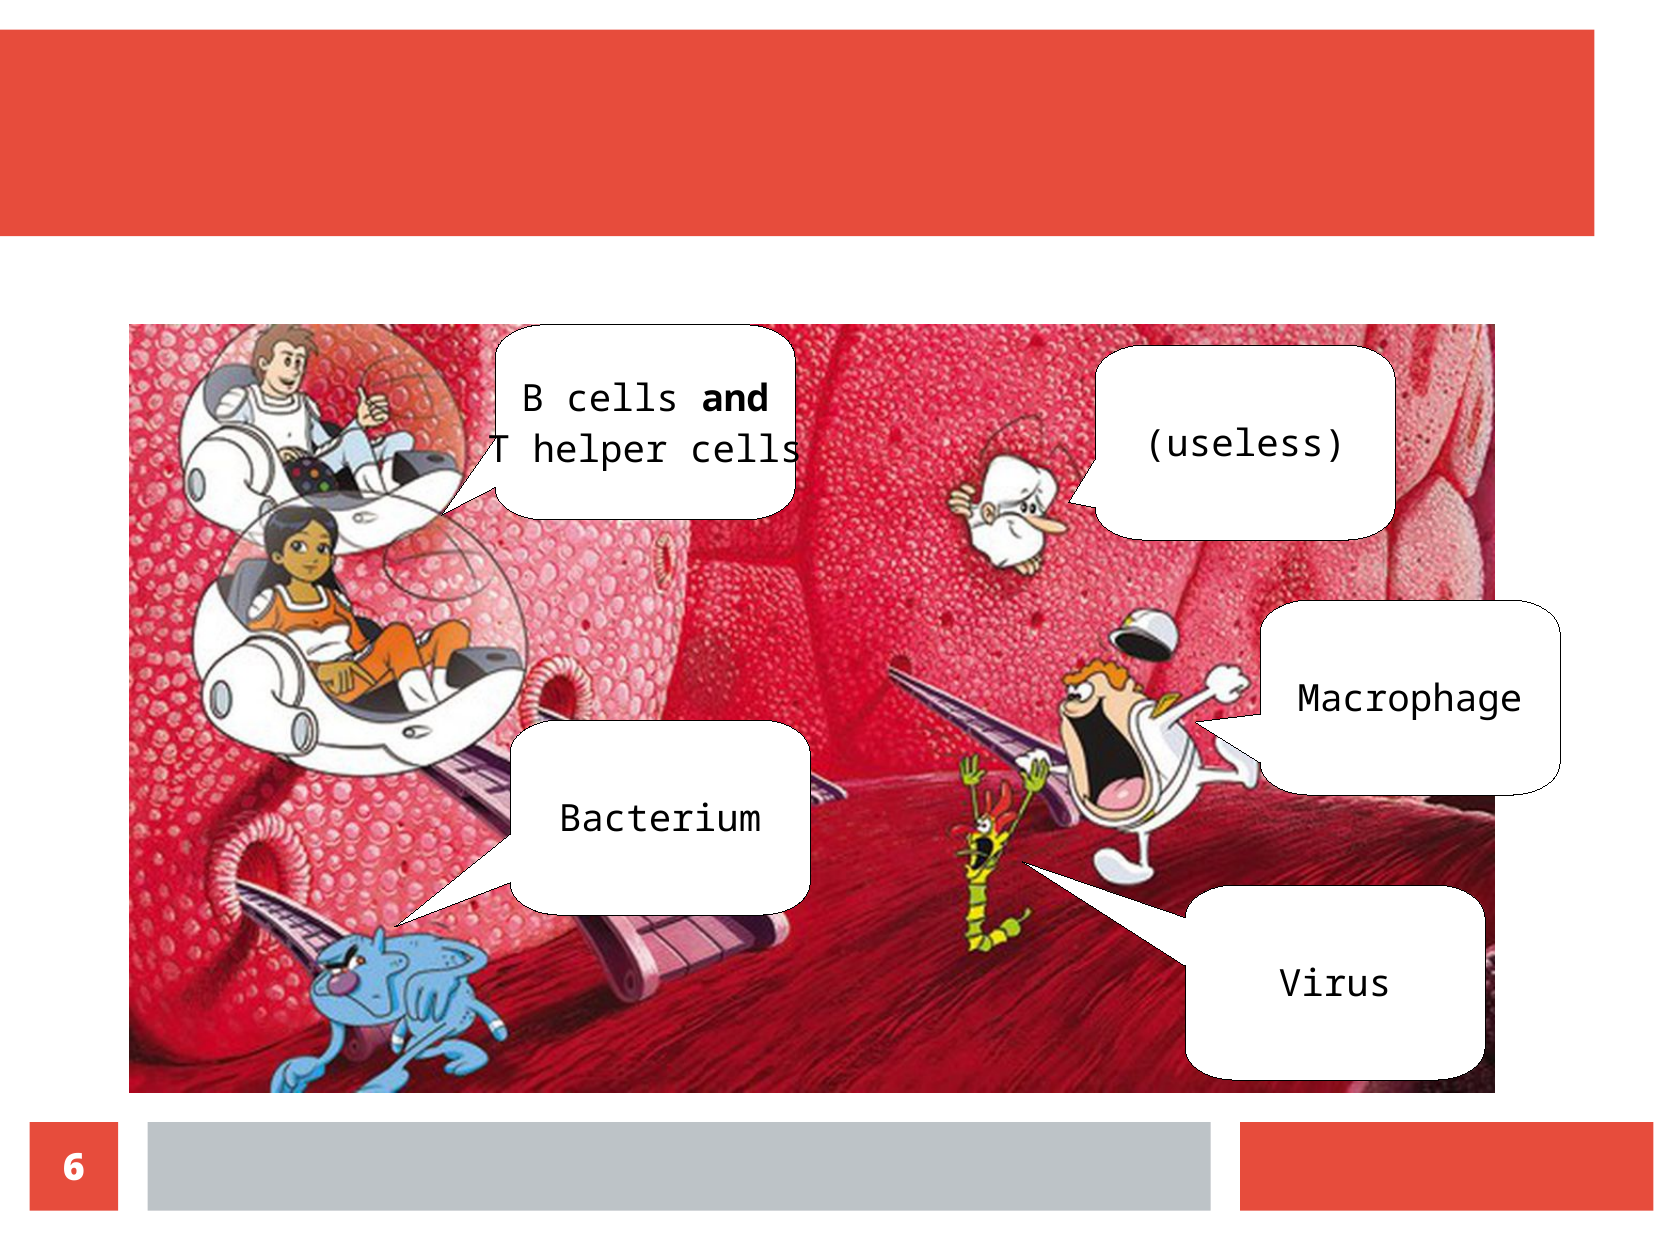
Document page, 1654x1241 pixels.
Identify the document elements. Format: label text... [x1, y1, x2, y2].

text_box Virus [1022, 861, 1486, 1081]
picture [129, 324, 1495, 1093]
text_box B cells and T helper cells [441, 324, 796, 520]
text_box Macrophage [1195, 600, 1561, 796]
text_box Bacterium [394, 720, 811, 927]
text_box (useless) [1068, 345, 1396, 541]
